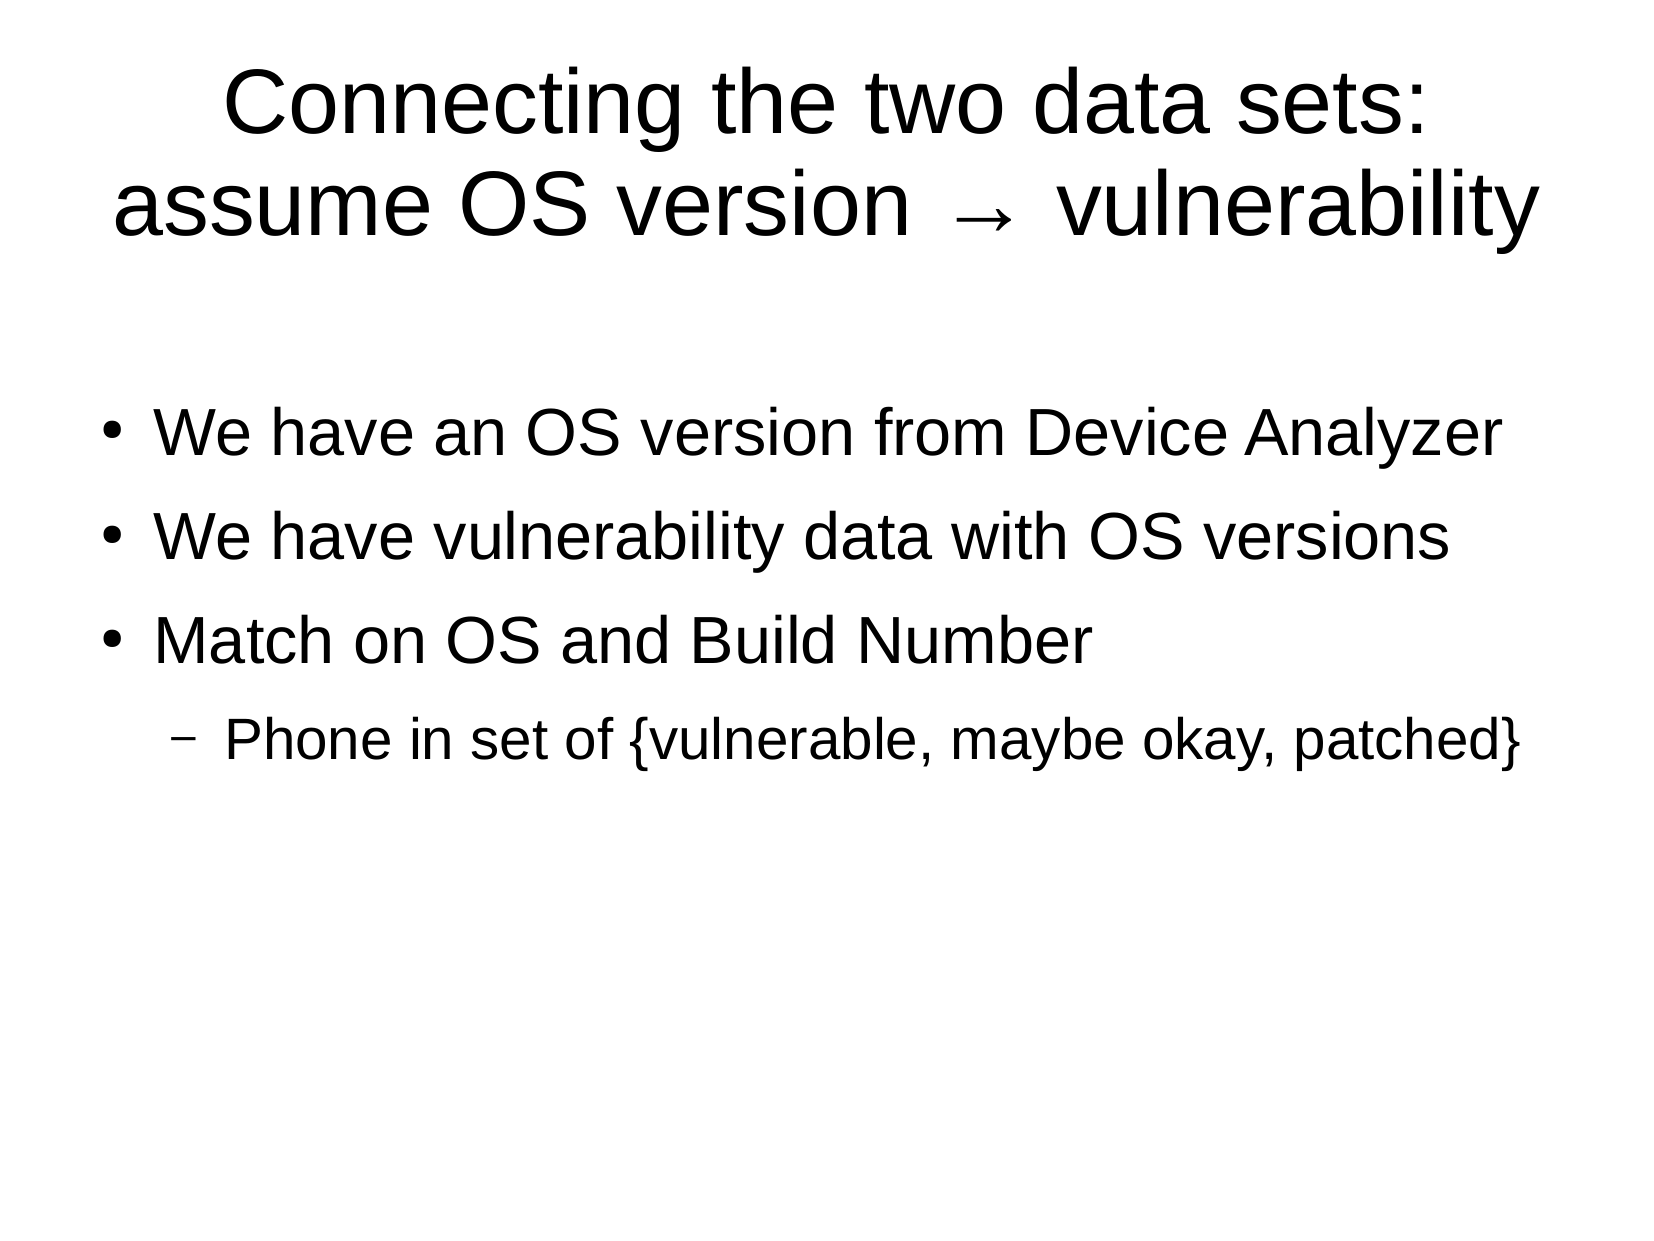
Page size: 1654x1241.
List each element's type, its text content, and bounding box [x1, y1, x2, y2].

title Connecting the two data sets: assume OS version → vulnerability [82, 49, 1571, 257]
list We have an OS version from Device Analyzer We have vulnerability data with OS versions Match on OS and Build Number Phone in set of {vulnerable, maybe okay, patched} [82, 290, 1571, 1109]
